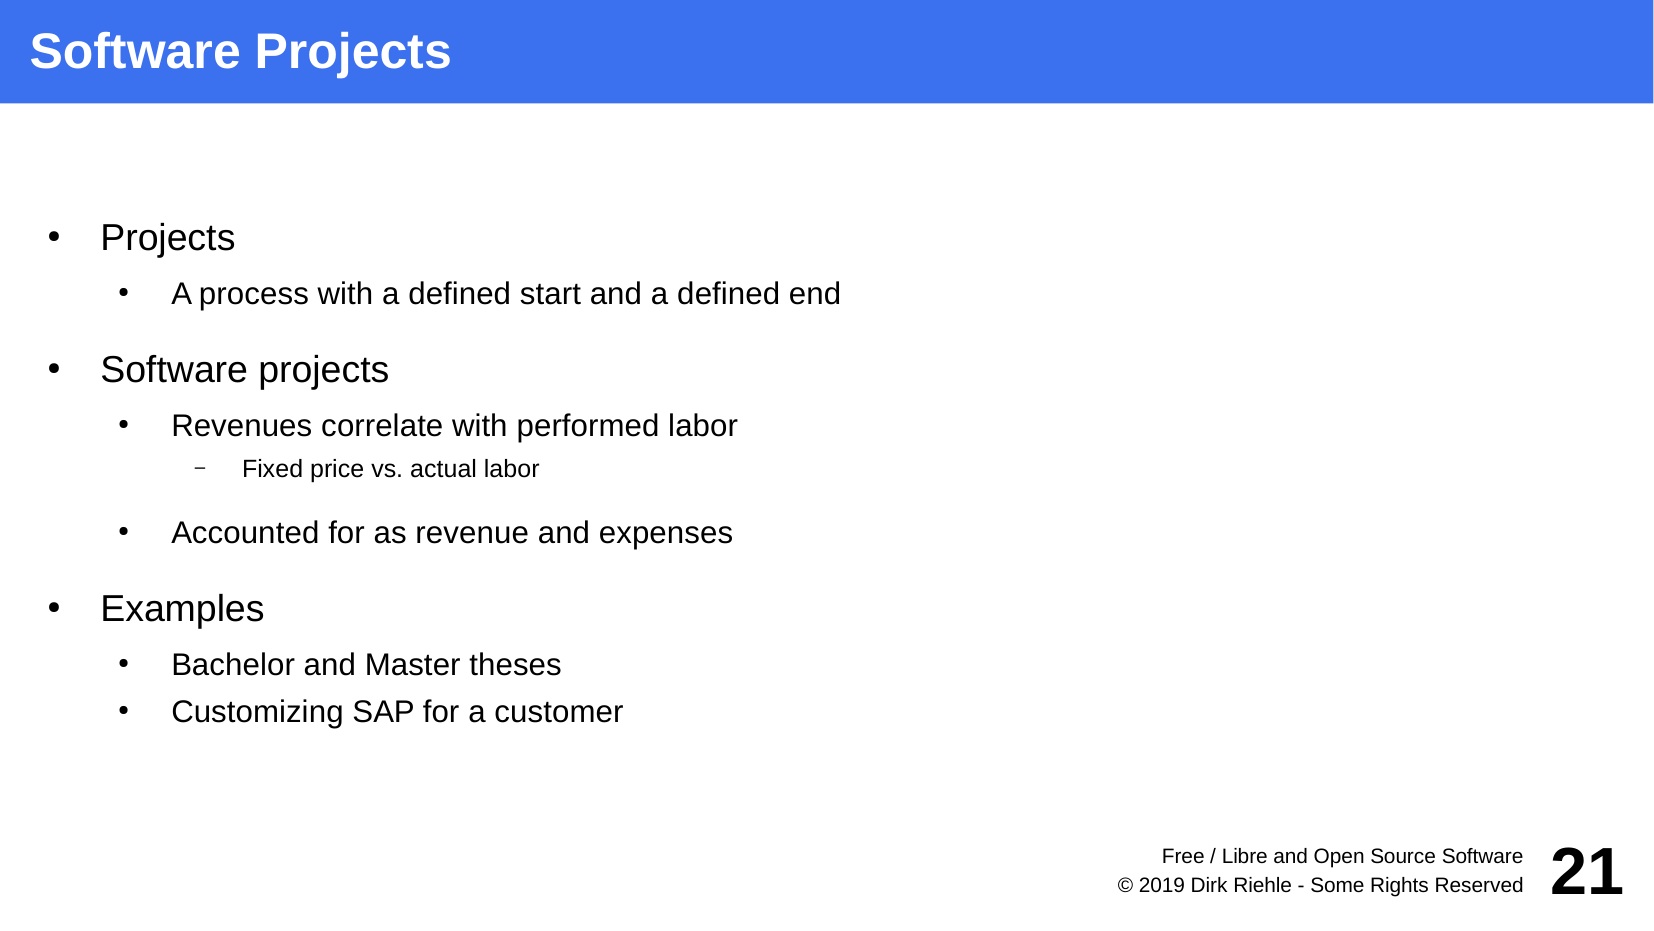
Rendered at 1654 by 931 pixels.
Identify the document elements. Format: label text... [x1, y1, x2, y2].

list Projects A process with a defined start and a defined end Software projects Revenues correlate with performed labor Fixed price vs. actual labor Accounted for as revenue and expenses Examples Bachelor and Master theses Customizing SAP for a customer [29, 132, 1625, 813]
title Software Projects [0, 0, 1654, 104]
